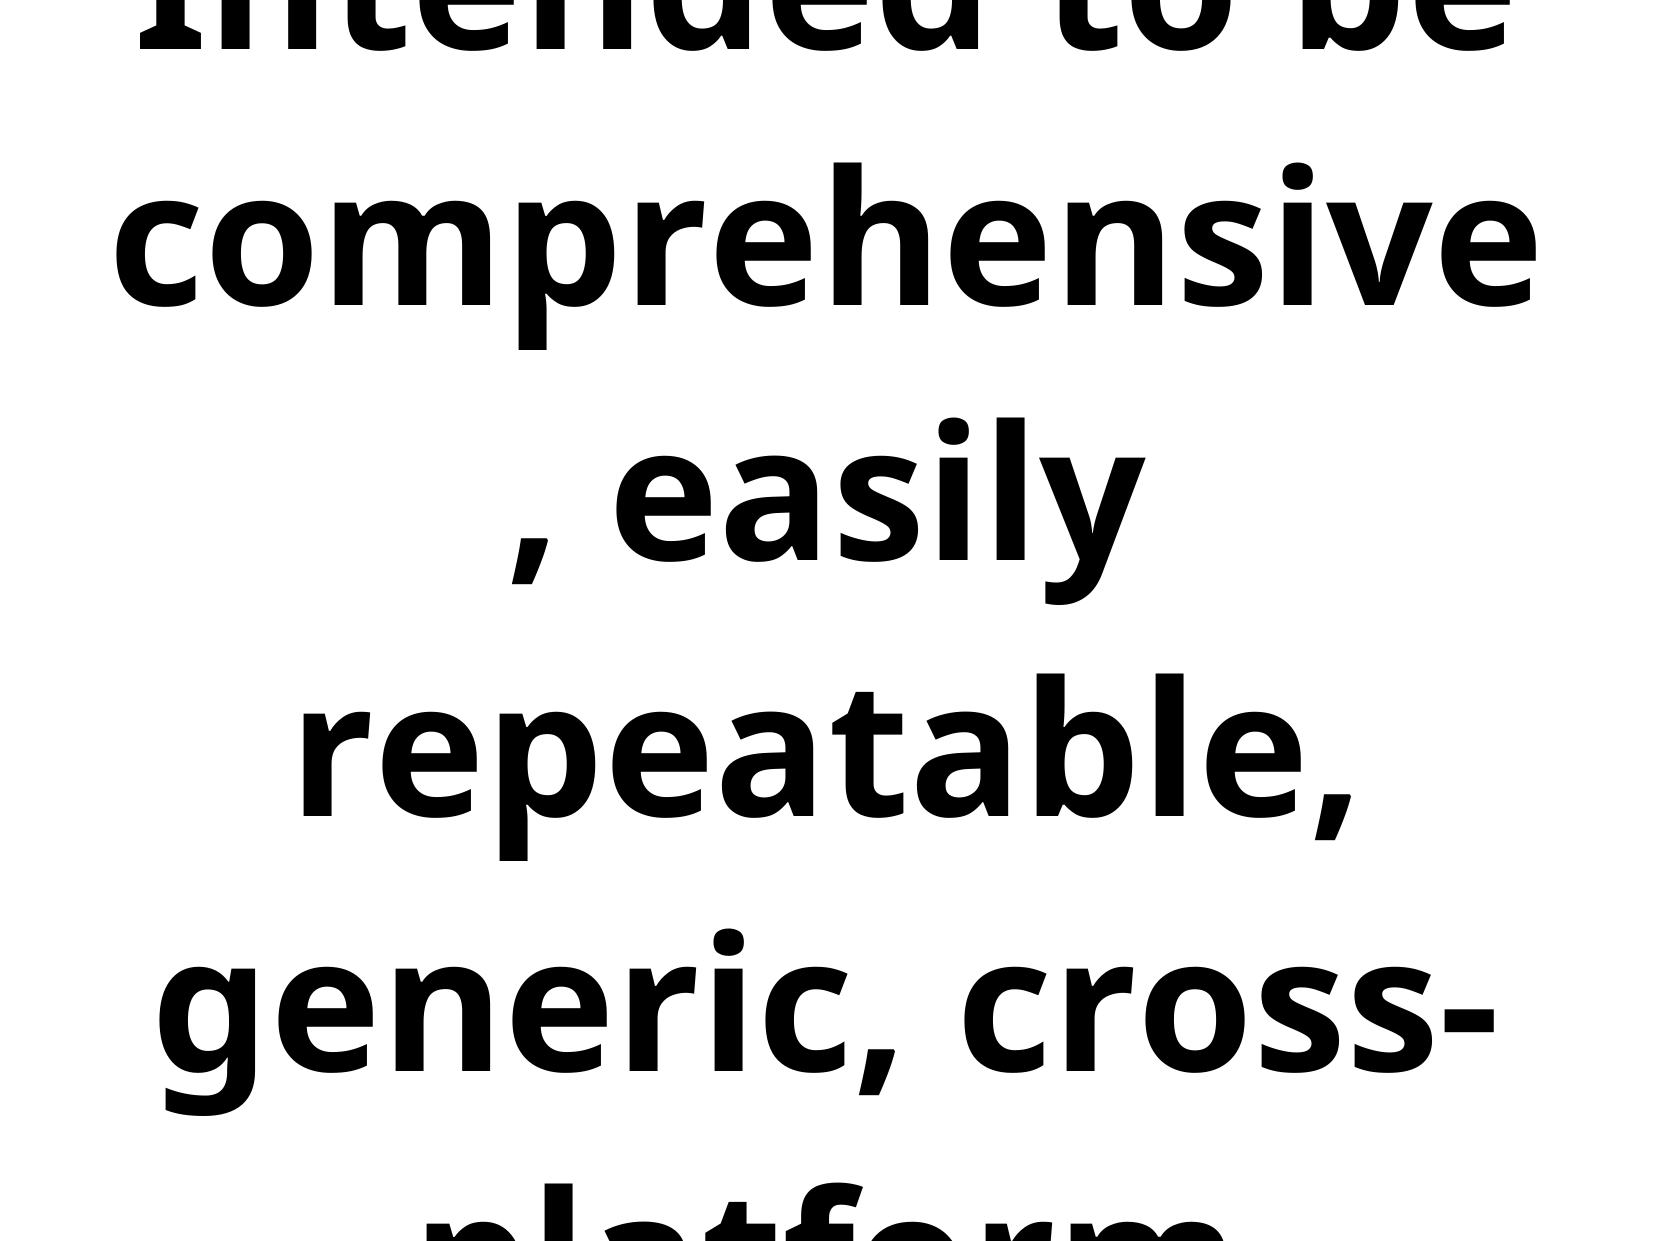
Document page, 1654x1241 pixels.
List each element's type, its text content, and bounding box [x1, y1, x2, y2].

title Intended to be comprehensive, easily repeatable, generic, cross-platform [82, 40, 1571, 1191]
